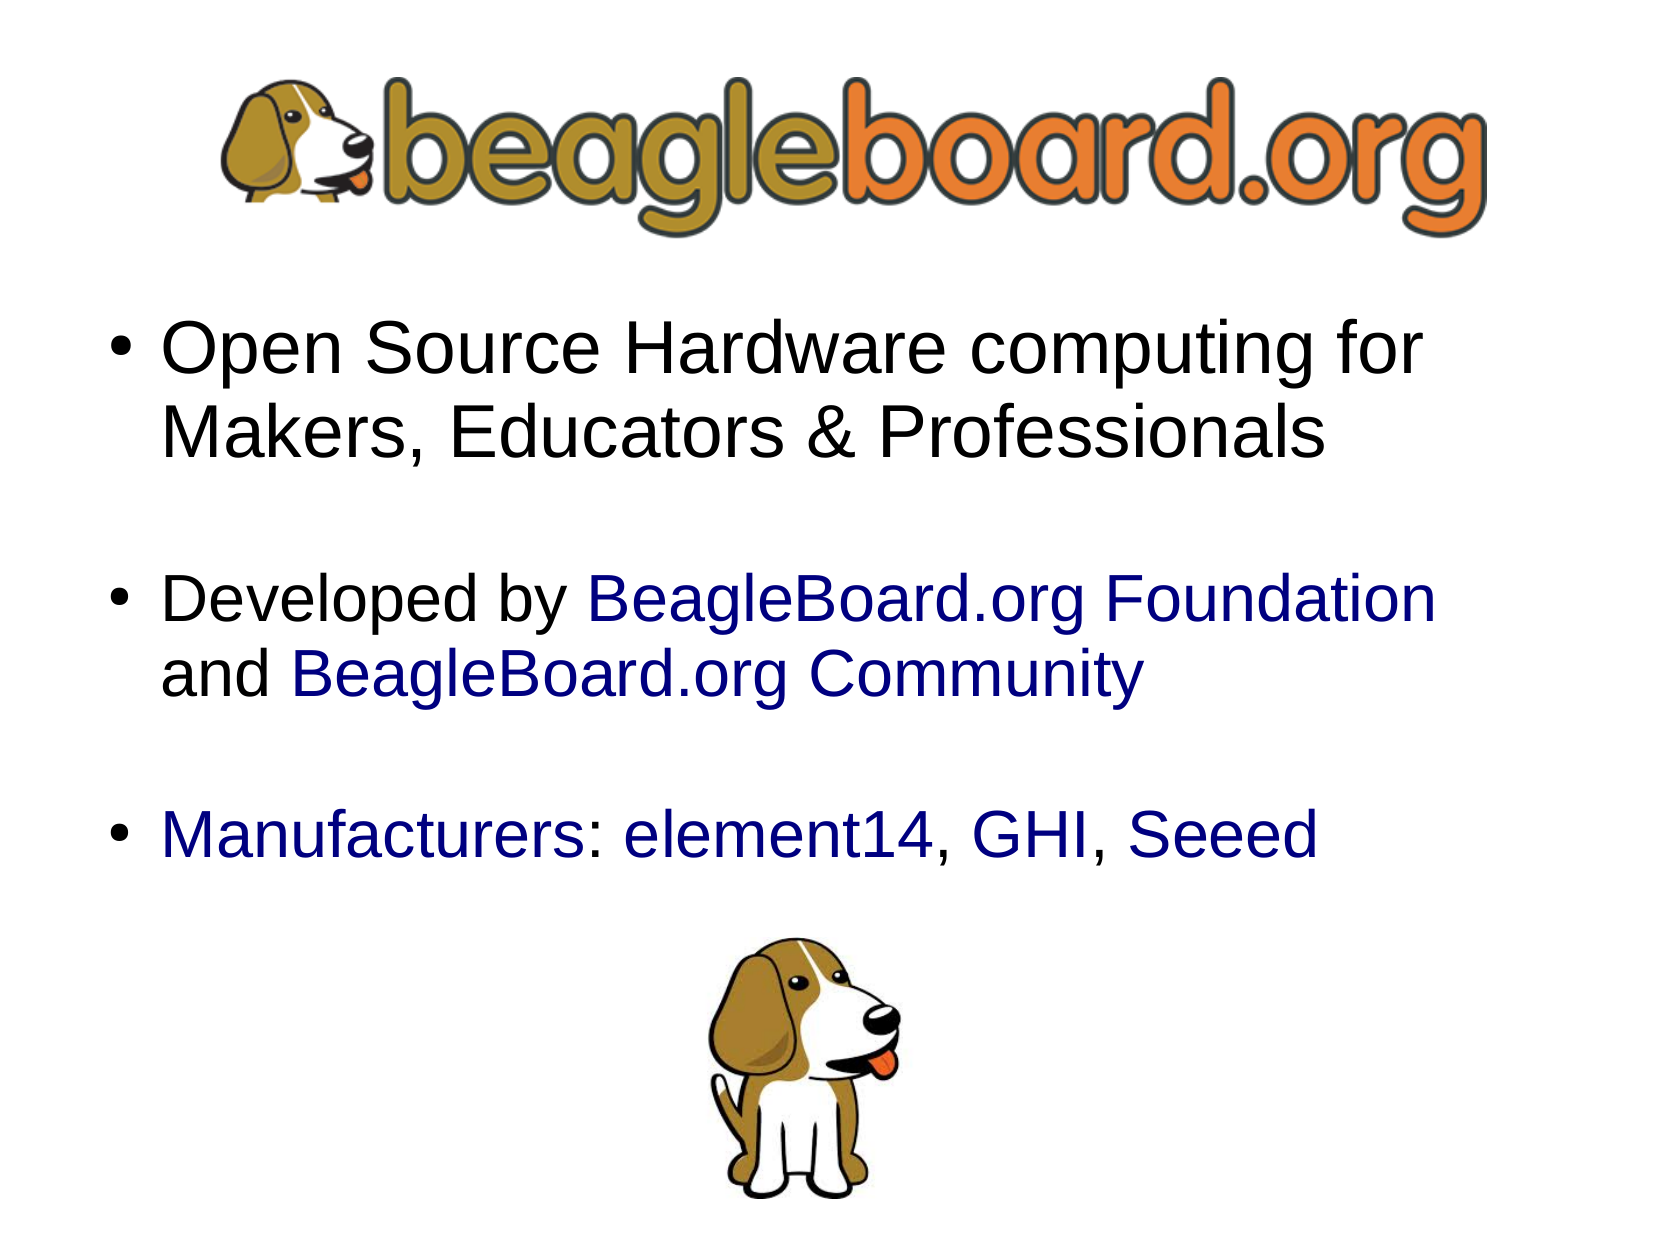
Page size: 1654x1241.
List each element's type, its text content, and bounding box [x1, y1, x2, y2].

picture [670, 1131, 932, 1199]
list Open Source Hardware computing for Makers, Educators & Professionals Developed by BeagleBoard.org Foundation and BeagleBoard.org Community Manufacturers: element14, GHI, Seeed [90, 305, 1546, 1131]
picture [216, 77, 1487, 242]
